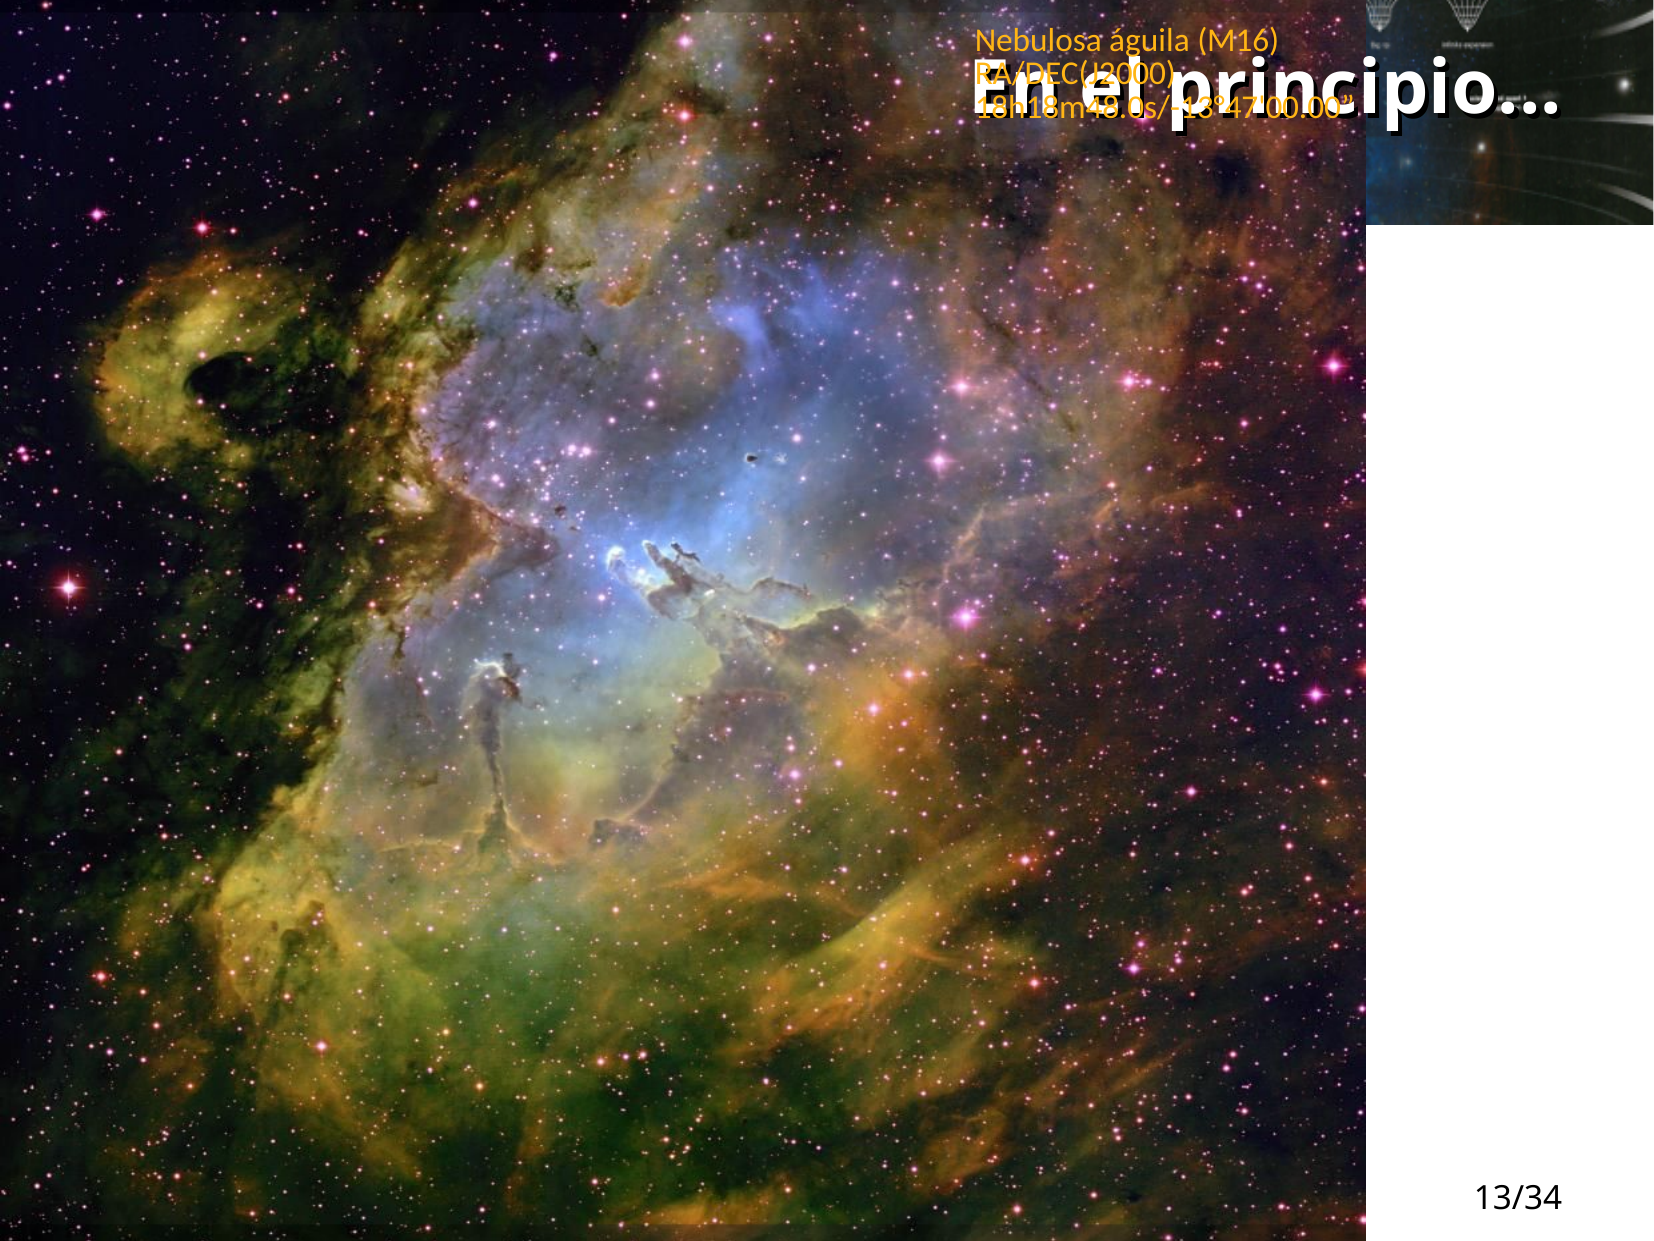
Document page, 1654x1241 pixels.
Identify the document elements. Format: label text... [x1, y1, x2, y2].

title En el principio... [1371, 19, 1564, 151]
picture [0, 0, 1654, 1241]
title En el principio... [75, 19, 960, 151]
text_box Nebulosa águila (M16) RA/DEC(J2000) 18h18m48.0s/-13°47'00.00” [960, 19, 1371, 157]
